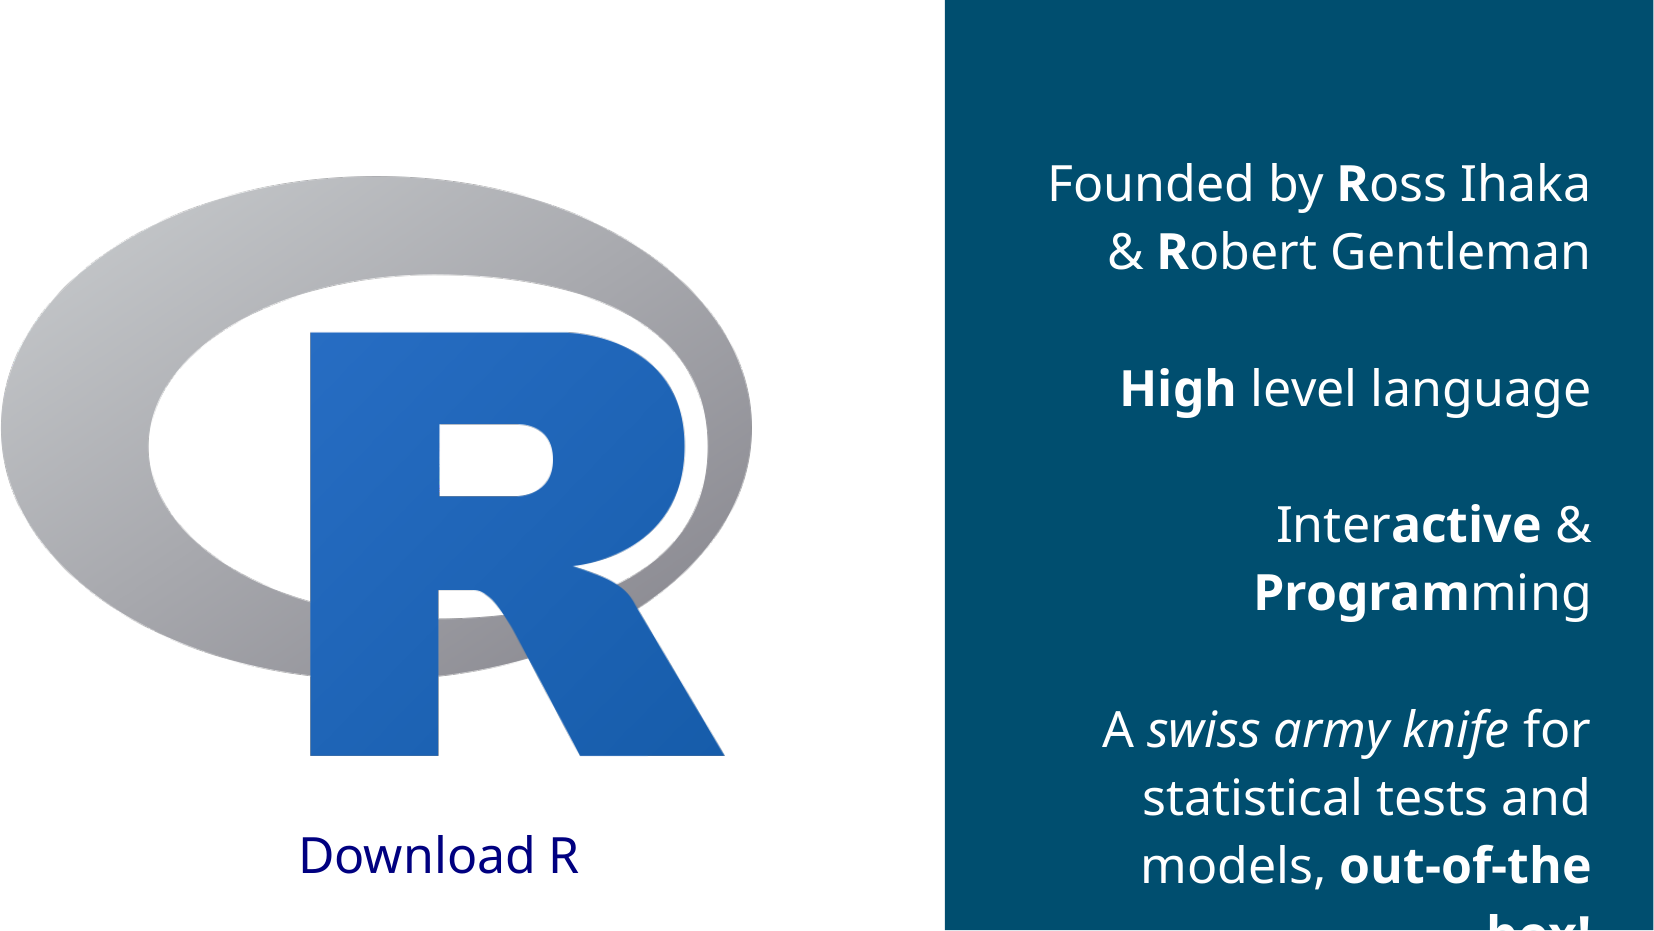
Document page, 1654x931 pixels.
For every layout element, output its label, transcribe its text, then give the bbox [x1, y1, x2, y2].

text_box Download R [283, 812, 609, 886]
picture [0, 173, 754, 758]
text_box [944, 0, 1654, 931]
text_box Founded by Ross Ihaka & Robert Gentleman High level language Interactive & Programming A swiss army knife for statistical tests and models, out-of-the box! [1015, 140, 1607, 758]
